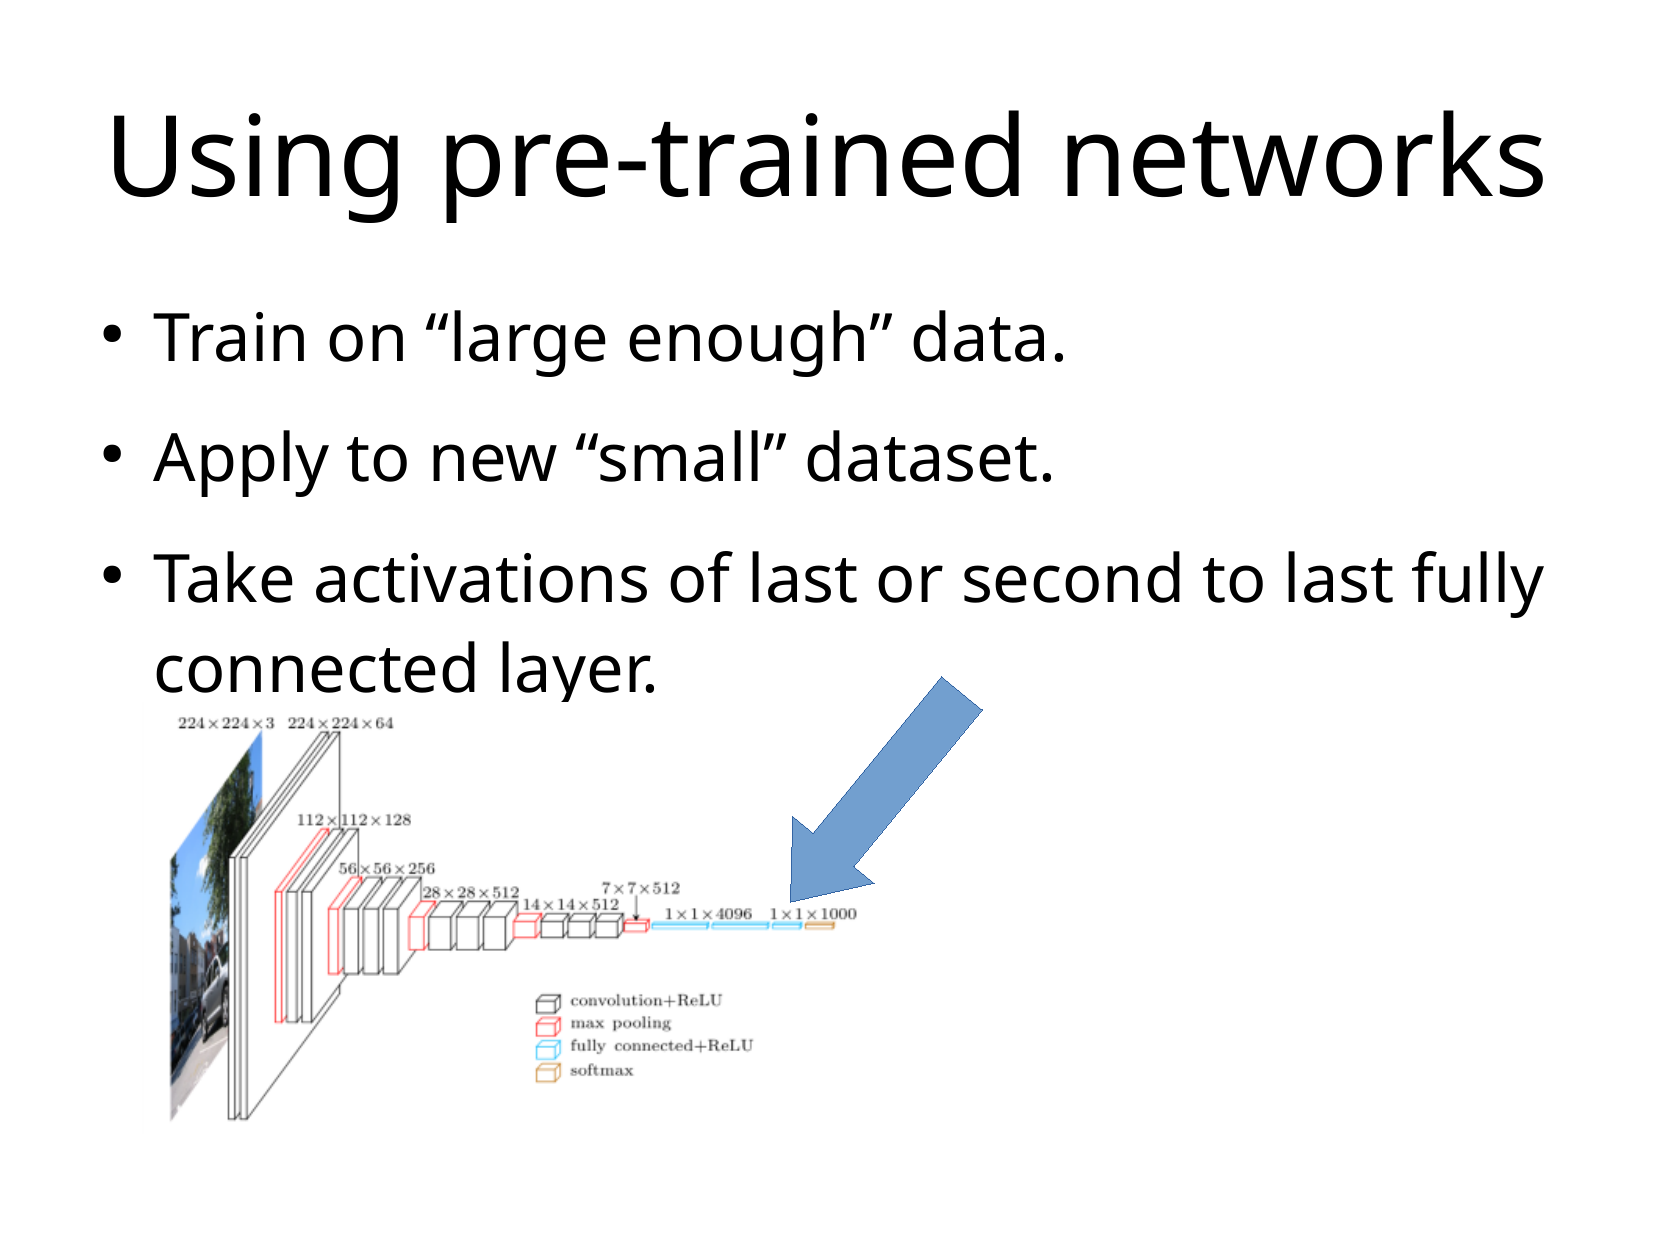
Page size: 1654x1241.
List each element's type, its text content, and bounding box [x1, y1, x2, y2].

title Using pre-trained networks [82, 49, 1571, 257]
picture [142, 702, 877, 1134]
list Train on “large enough” data. Apply to new “small” dataset. Take activations of last or second to last fully connected layer. [82, 290, 1571, 1010]
text_box [790, 676, 983, 903]
